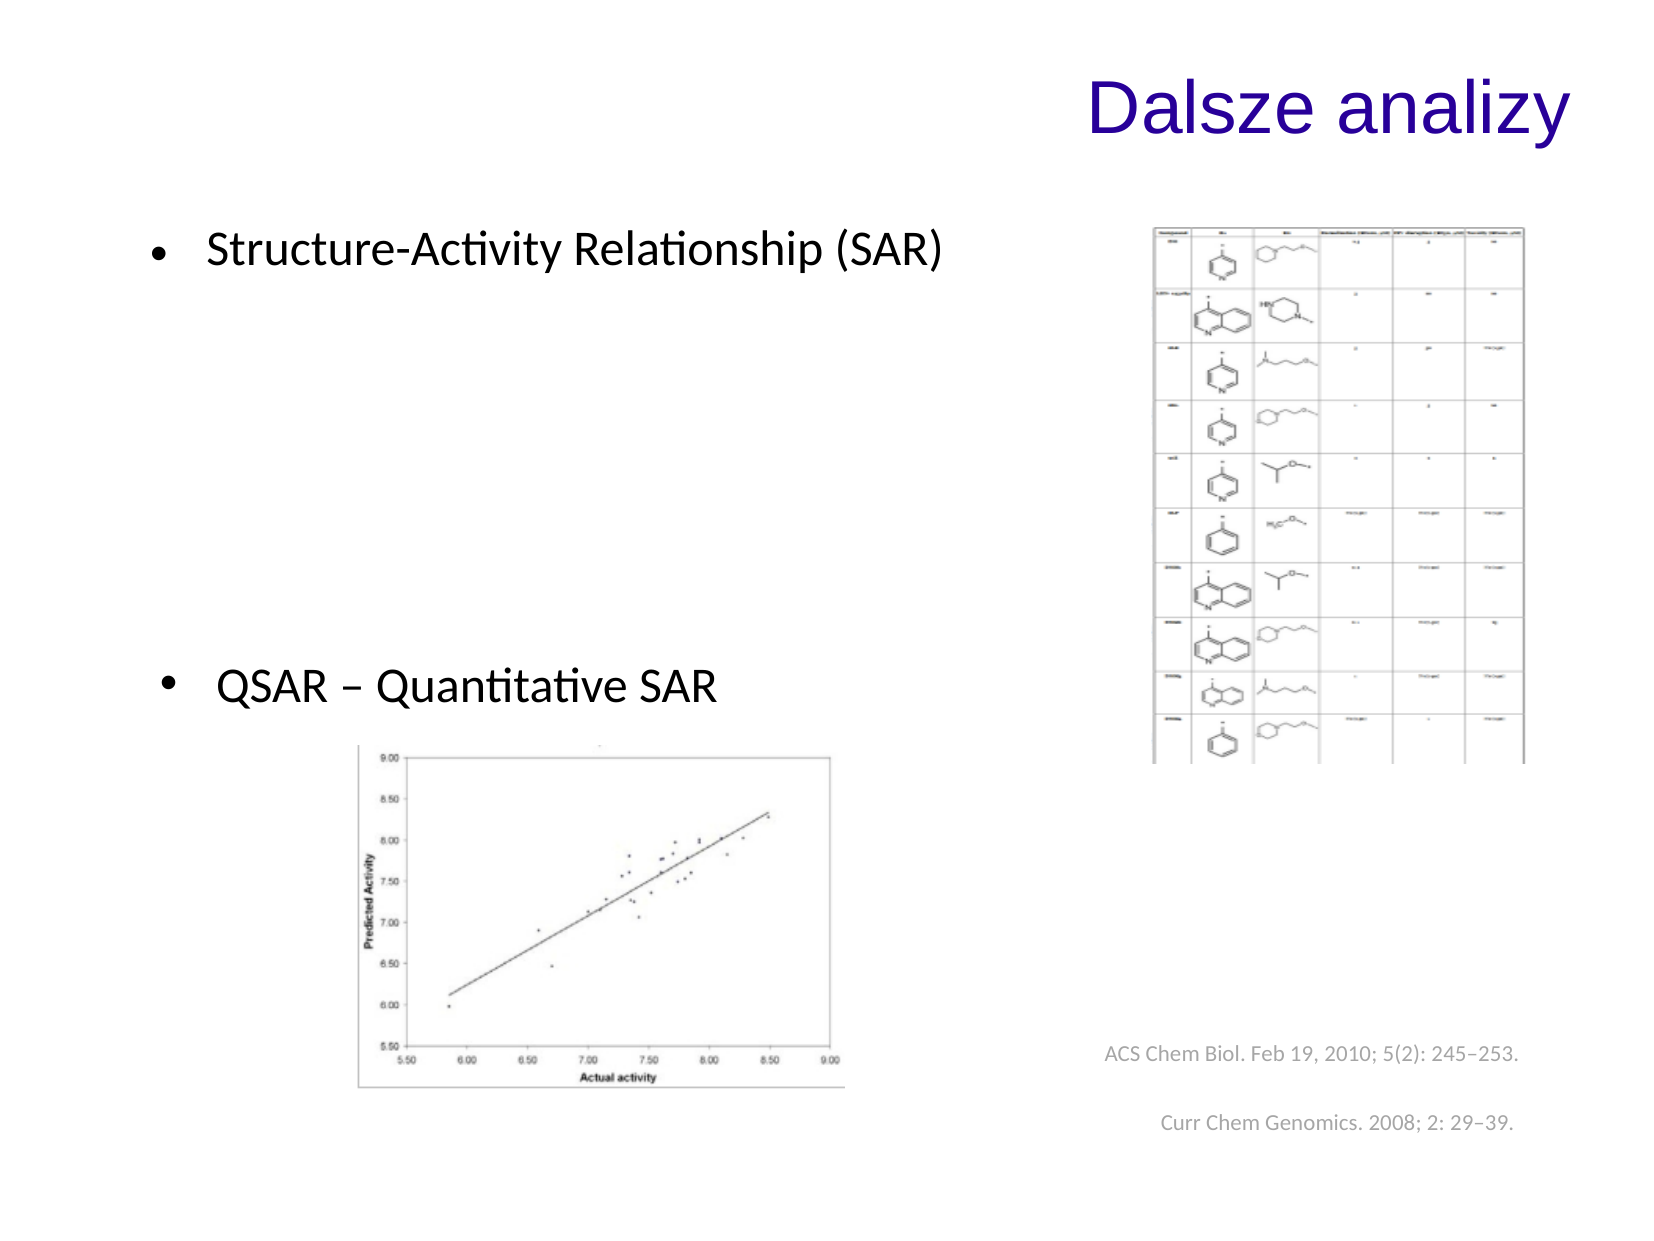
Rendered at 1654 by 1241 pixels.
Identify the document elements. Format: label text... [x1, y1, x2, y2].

list Structure-Activity Relationship (SAR) [135, 220, 1523, 346]
picture [347, 770, 845, 1101]
title Dalsze analizy [82, 49, 1571, 166]
text_box QSAR – Quantitative SAR [144, 644, 1533, 770]
text_box ACS Chem Biol. Feb 19, 2010; 5(2): 245–253. [974, 1030, 1541, 1074]
picture [1151, 226, 1531, 644]
text_box Curr Chem Genomics. 2008; 2: 29–39. [1047, 1100, 1535, 1143]
